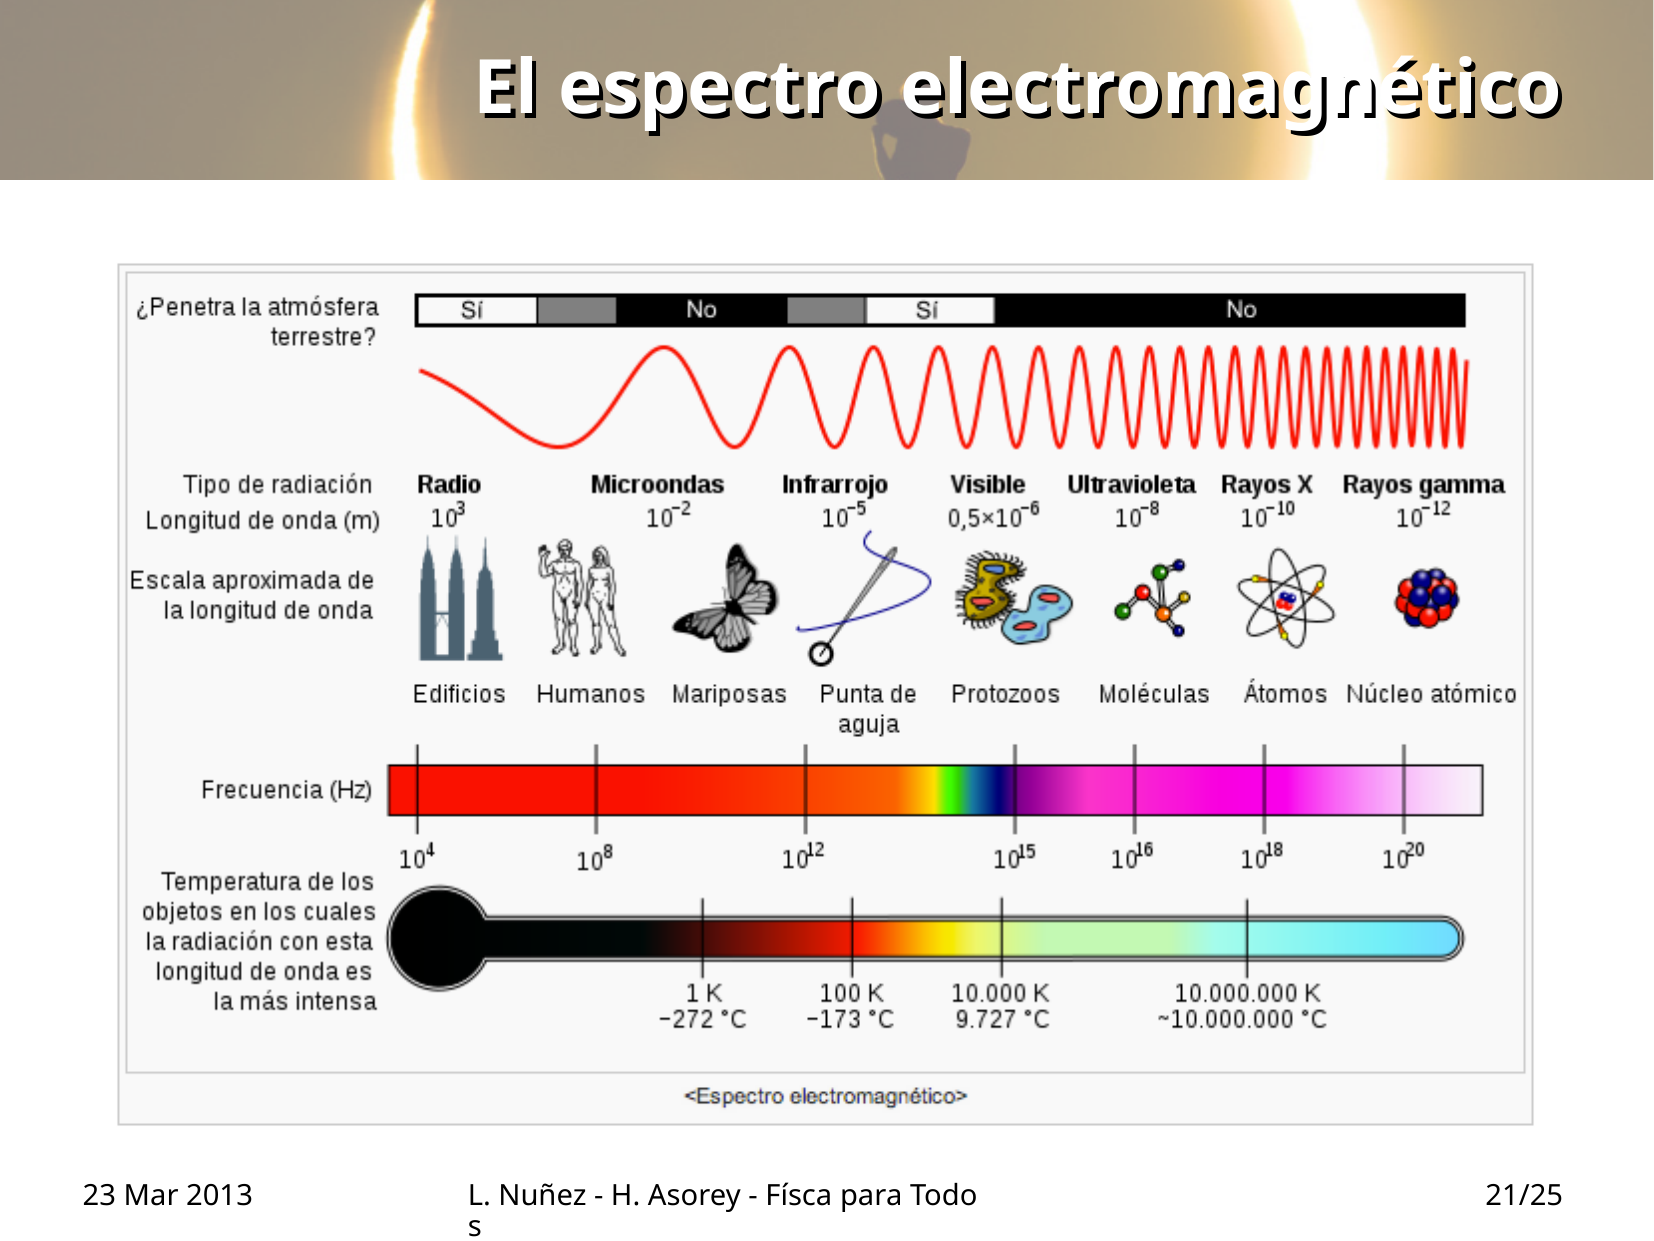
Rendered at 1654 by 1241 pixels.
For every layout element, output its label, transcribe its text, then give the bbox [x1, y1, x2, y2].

title El espectro electromagnético [75, 19, 1564, 151]
picture [0, 0, 1654, 180]
picture [108, 254, 1546, 1141]
